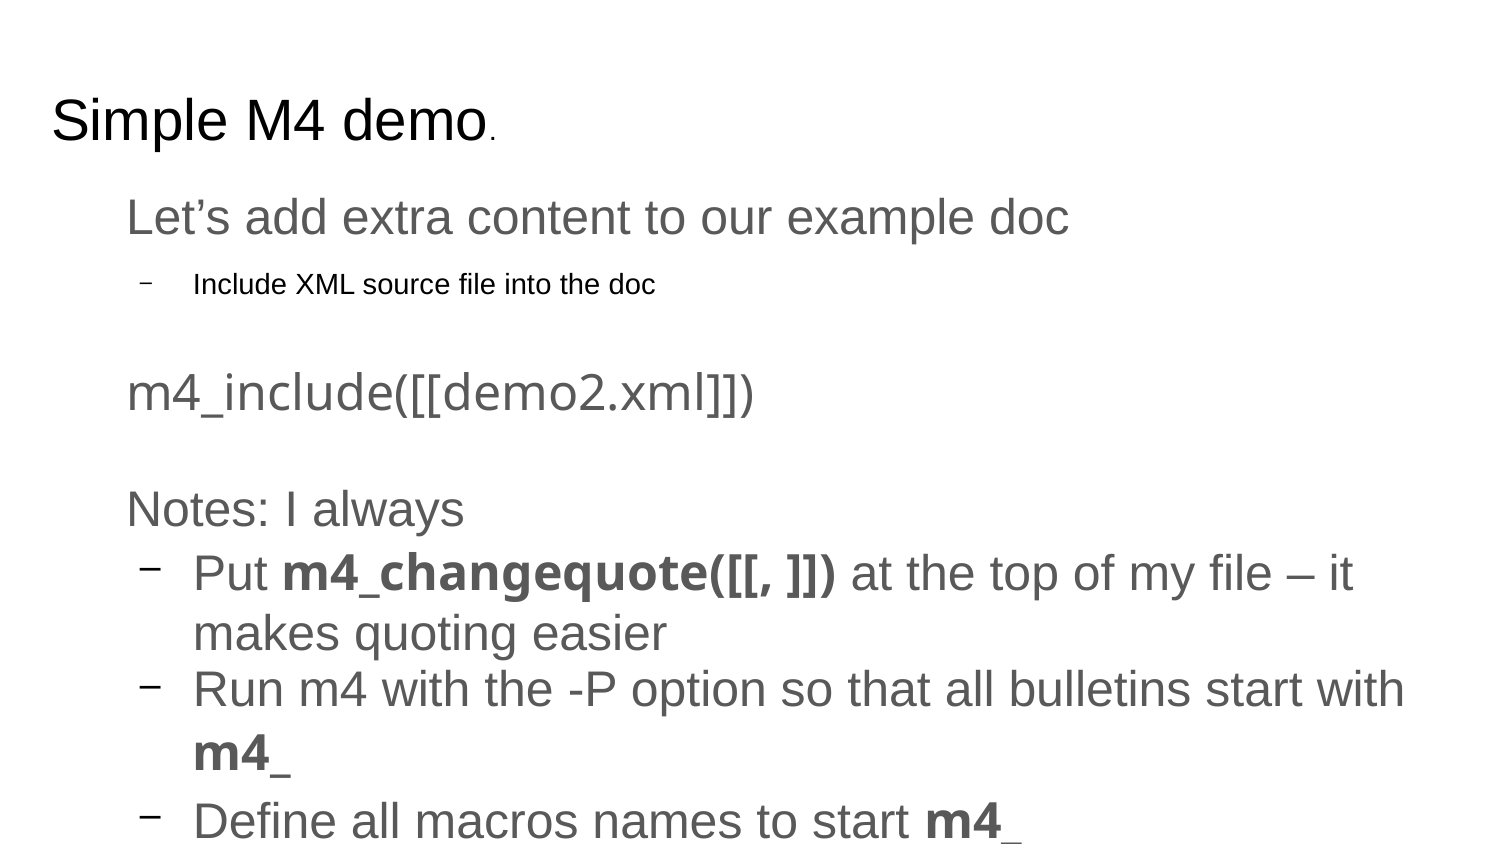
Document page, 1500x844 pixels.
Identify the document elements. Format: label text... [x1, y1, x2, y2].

title Simple M4 demo. [51, 72, 1449, 167]
list Let’s add extra content to our example doc Include XML source file into the doc m4_include([[demo2.xml]]) Notes: I always Put m4_changequote([[, ]]) at the top of my file – it makes quoting easier Run m4 with the -P option so that all bulletins start with m4_ Define all macros names to start m4_ [51, 189, 1449, 813]
